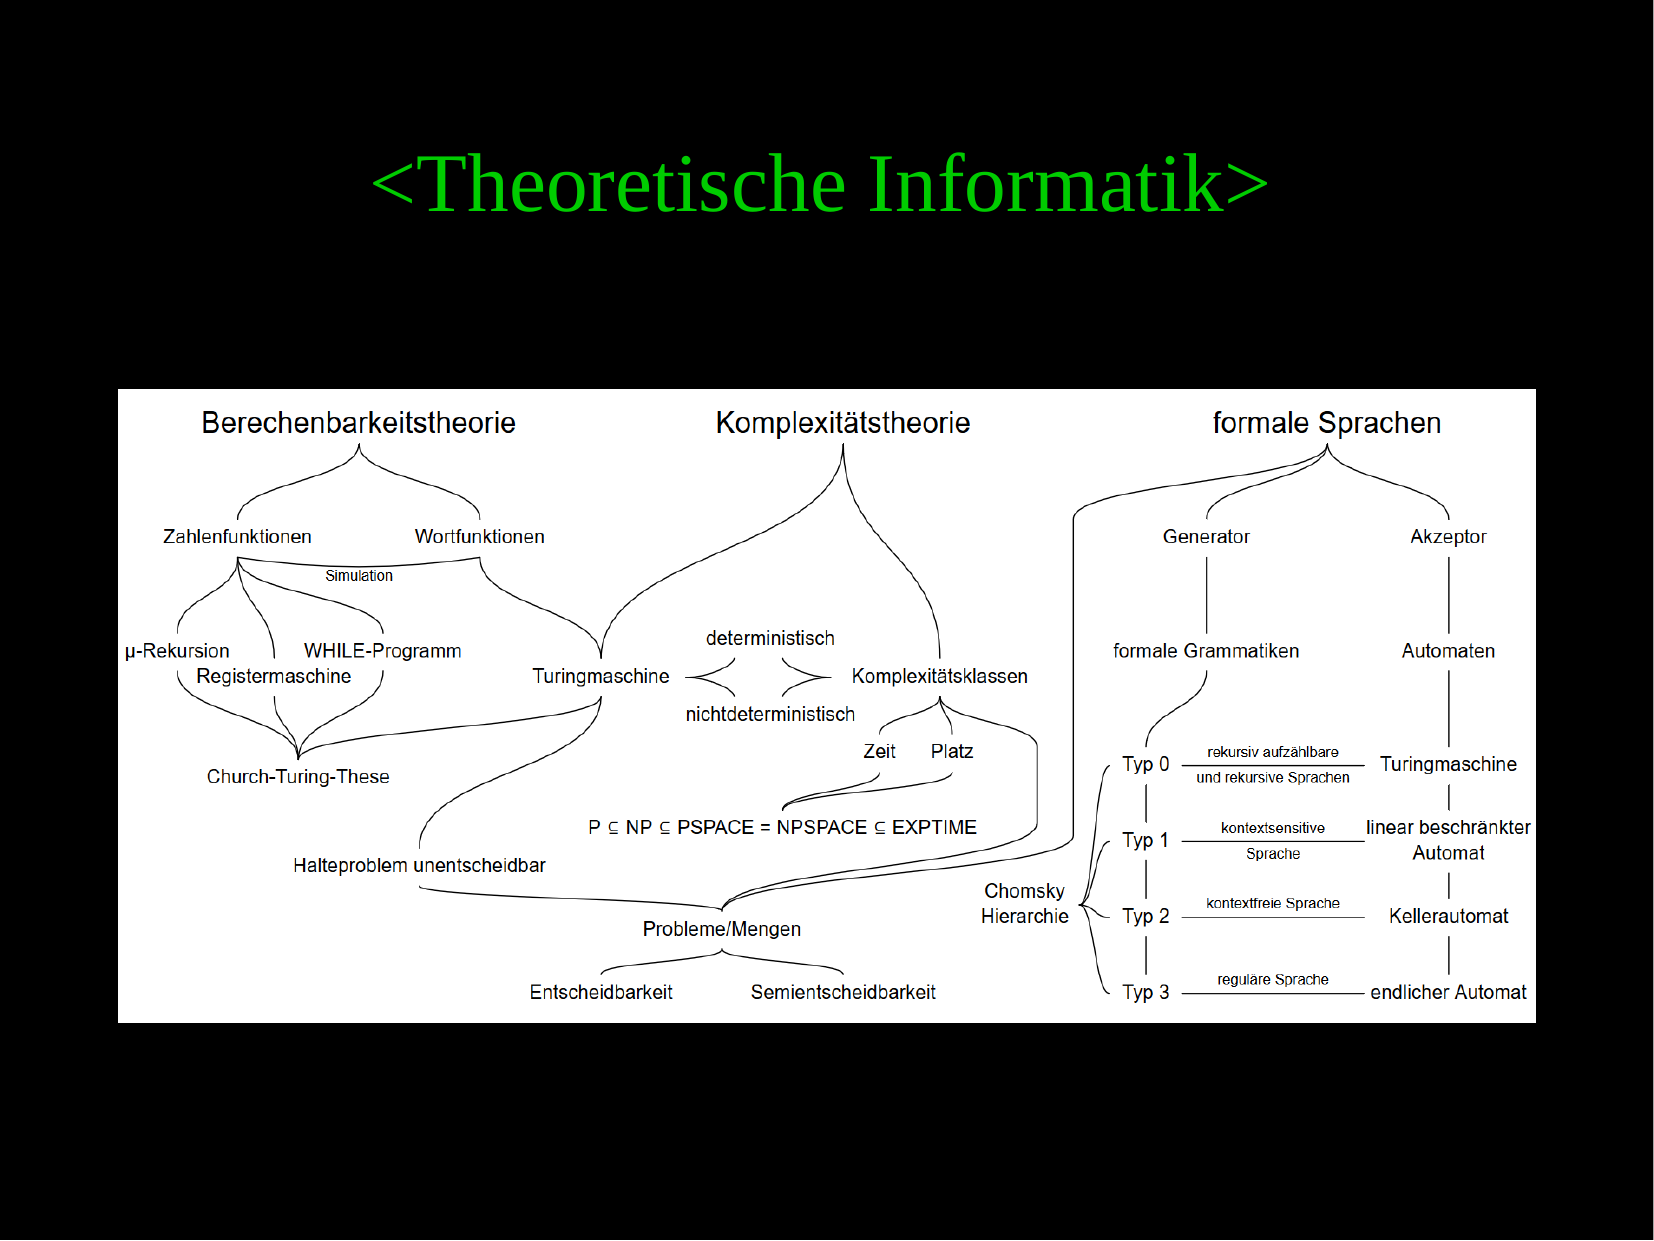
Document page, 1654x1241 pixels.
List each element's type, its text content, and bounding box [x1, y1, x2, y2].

text_box <Theoretische Informatik> [355, 129, 1301, 329]
picture [118, 389, 1536, 1023]
